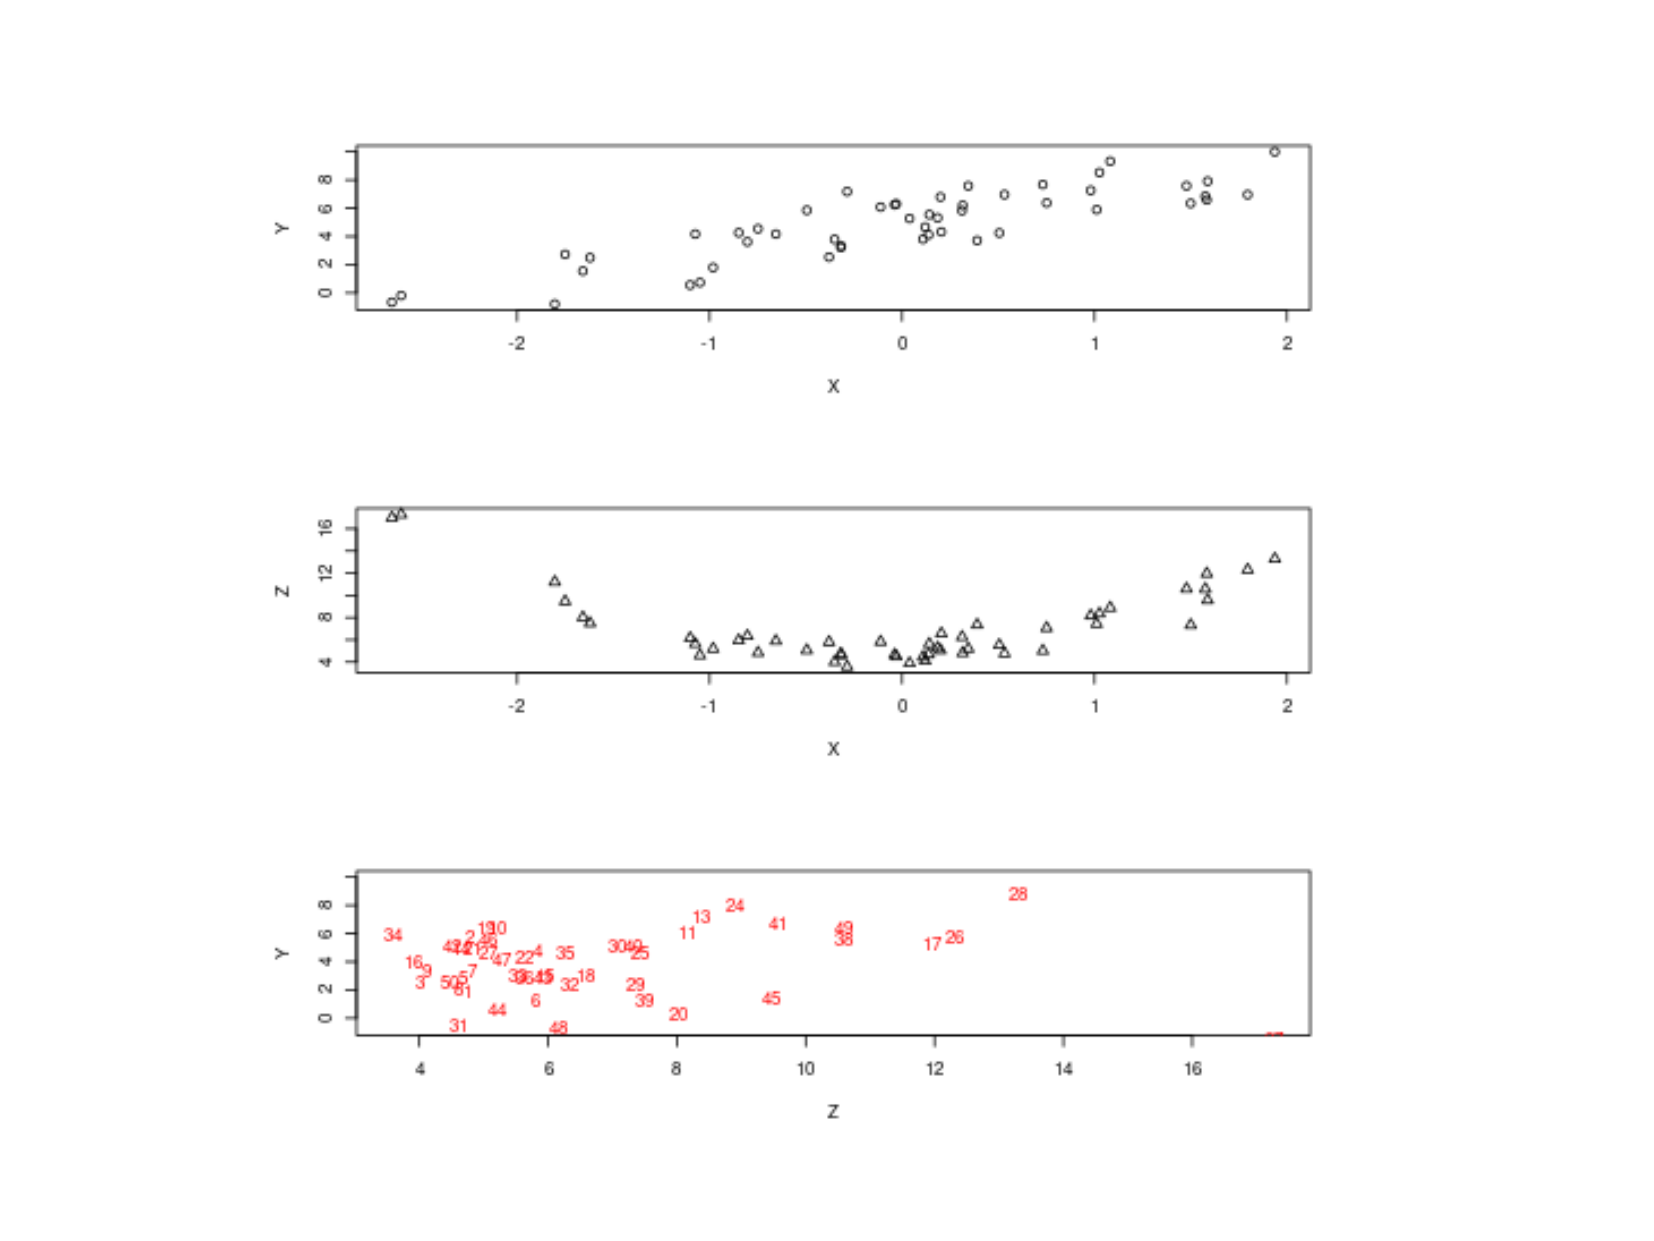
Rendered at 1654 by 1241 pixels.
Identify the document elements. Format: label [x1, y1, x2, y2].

picture [269, 58, 1356, 1146]
